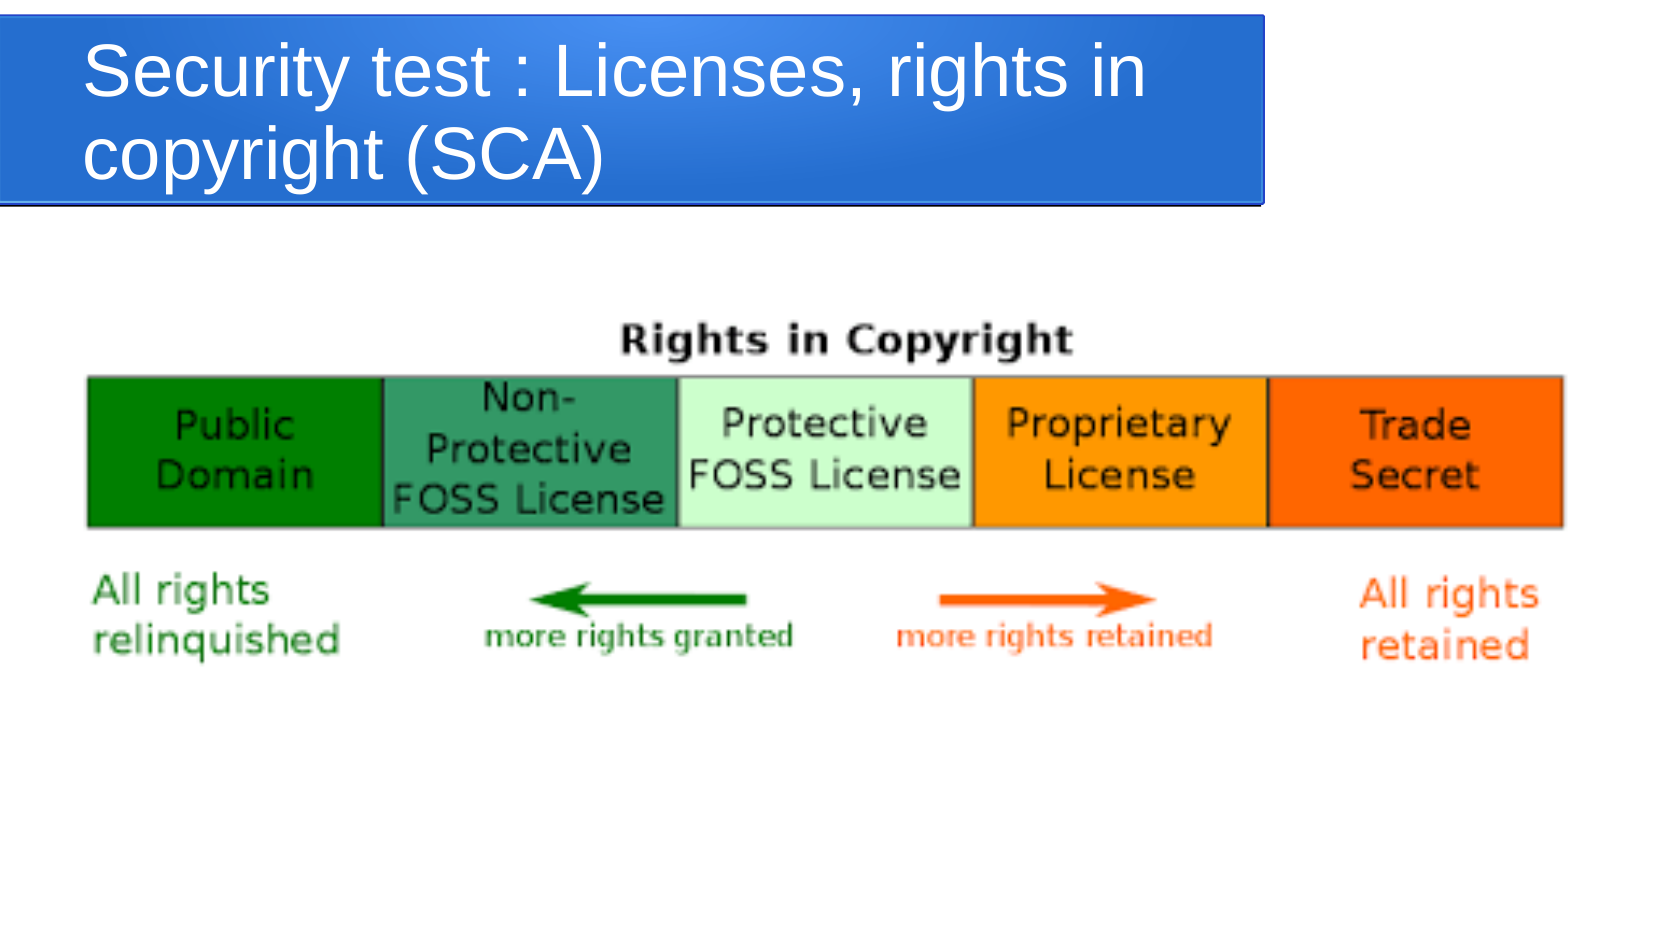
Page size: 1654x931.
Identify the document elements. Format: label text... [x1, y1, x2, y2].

title Security test : Licenses, rights in copyright (SCA) [82, 29, 1235, 196]
picture [82, 318, 1571, 670]
